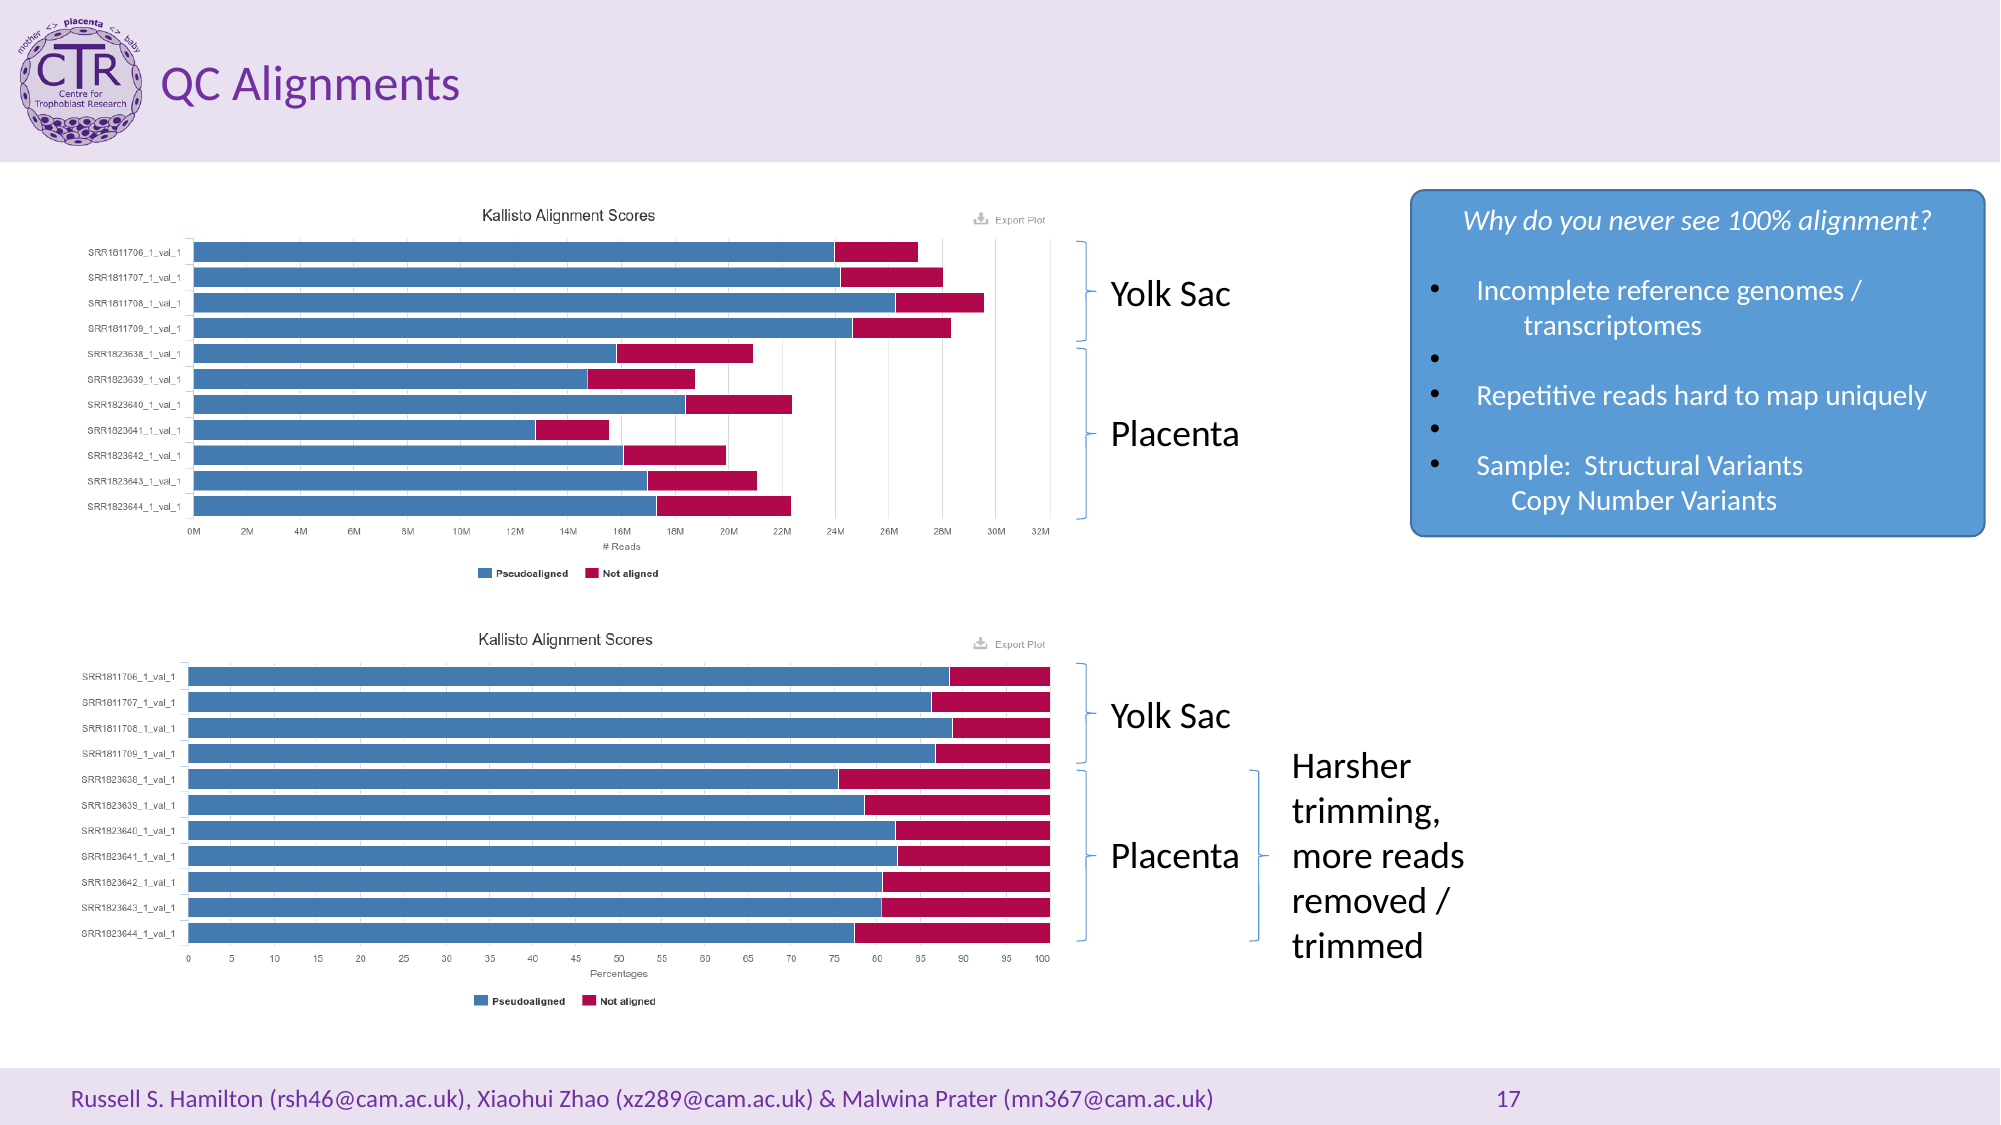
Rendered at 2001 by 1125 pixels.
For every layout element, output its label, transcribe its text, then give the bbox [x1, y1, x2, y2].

text_box Russell S. Hamilton (rsh46@cam.ac.uk), Xiaohui Zhao (xz289@cam.ac.uk) & Malwina Prater (mn367@cam.ac.uk) 17 [56, 1075, 1910, 1120]
text_box Placenta [1095, 401, 1258, 463]
text_box Why do you never see 100% alignment? Incomplete reference genomes / transcriptomes Repetitive reads hard to map uniquely Sample: Structural Variants Copy Number Variants [1411, 190, 1985, 537]
text_box Placenta [1095, 823, 1258, 885]
text_box Yolk Sac [1095, 683, 1248, 744]
picture [79, 201, 1056, 586]
text_box [0, 1068, 2000, 1125]
text_box QC Alignments [145, 43, 479, 119]
text_box Harsher trimming, more reads removed / trimmed [1276, 733, 1545, 977]
text_box [0, 0, 2000, 162]
picture [72, 626, 1056, 1011]
text_box Yolk Sac [1095, 261, 1248, 322]
